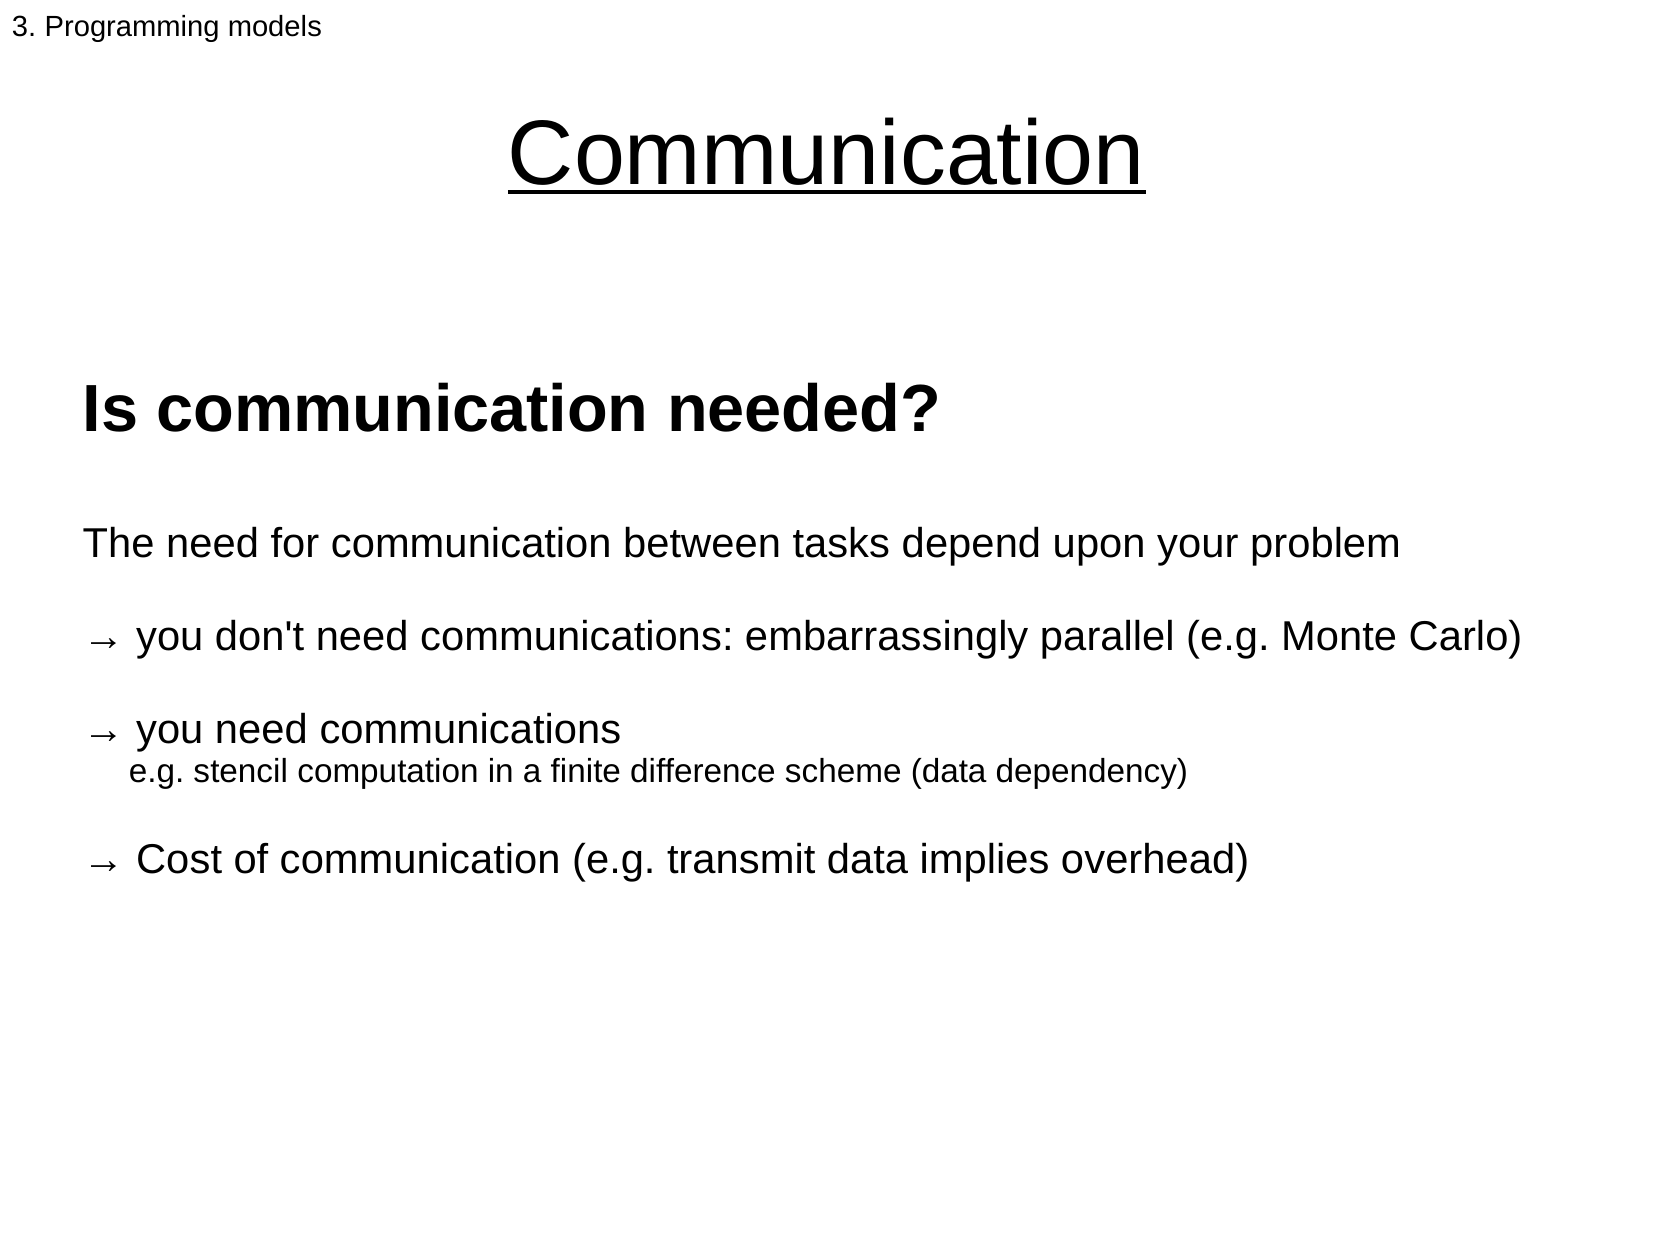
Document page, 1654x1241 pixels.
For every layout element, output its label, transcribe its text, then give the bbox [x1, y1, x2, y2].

title Communication [82, 49, 1571, 257]
text_box 3. Programming models [11, 8, 815, 44]
subtitle Is communication needed? The need for communication between tasks depend upon your problem → you don't need communications: embarrassingly parallel (e.g. Monte Carlo) → you need communications e.g. stencil computation in a finite difference scheme (data dependency) → Cost of communication (e.g. transmit data implies overhead) [82, 290, 1619, 1010]
